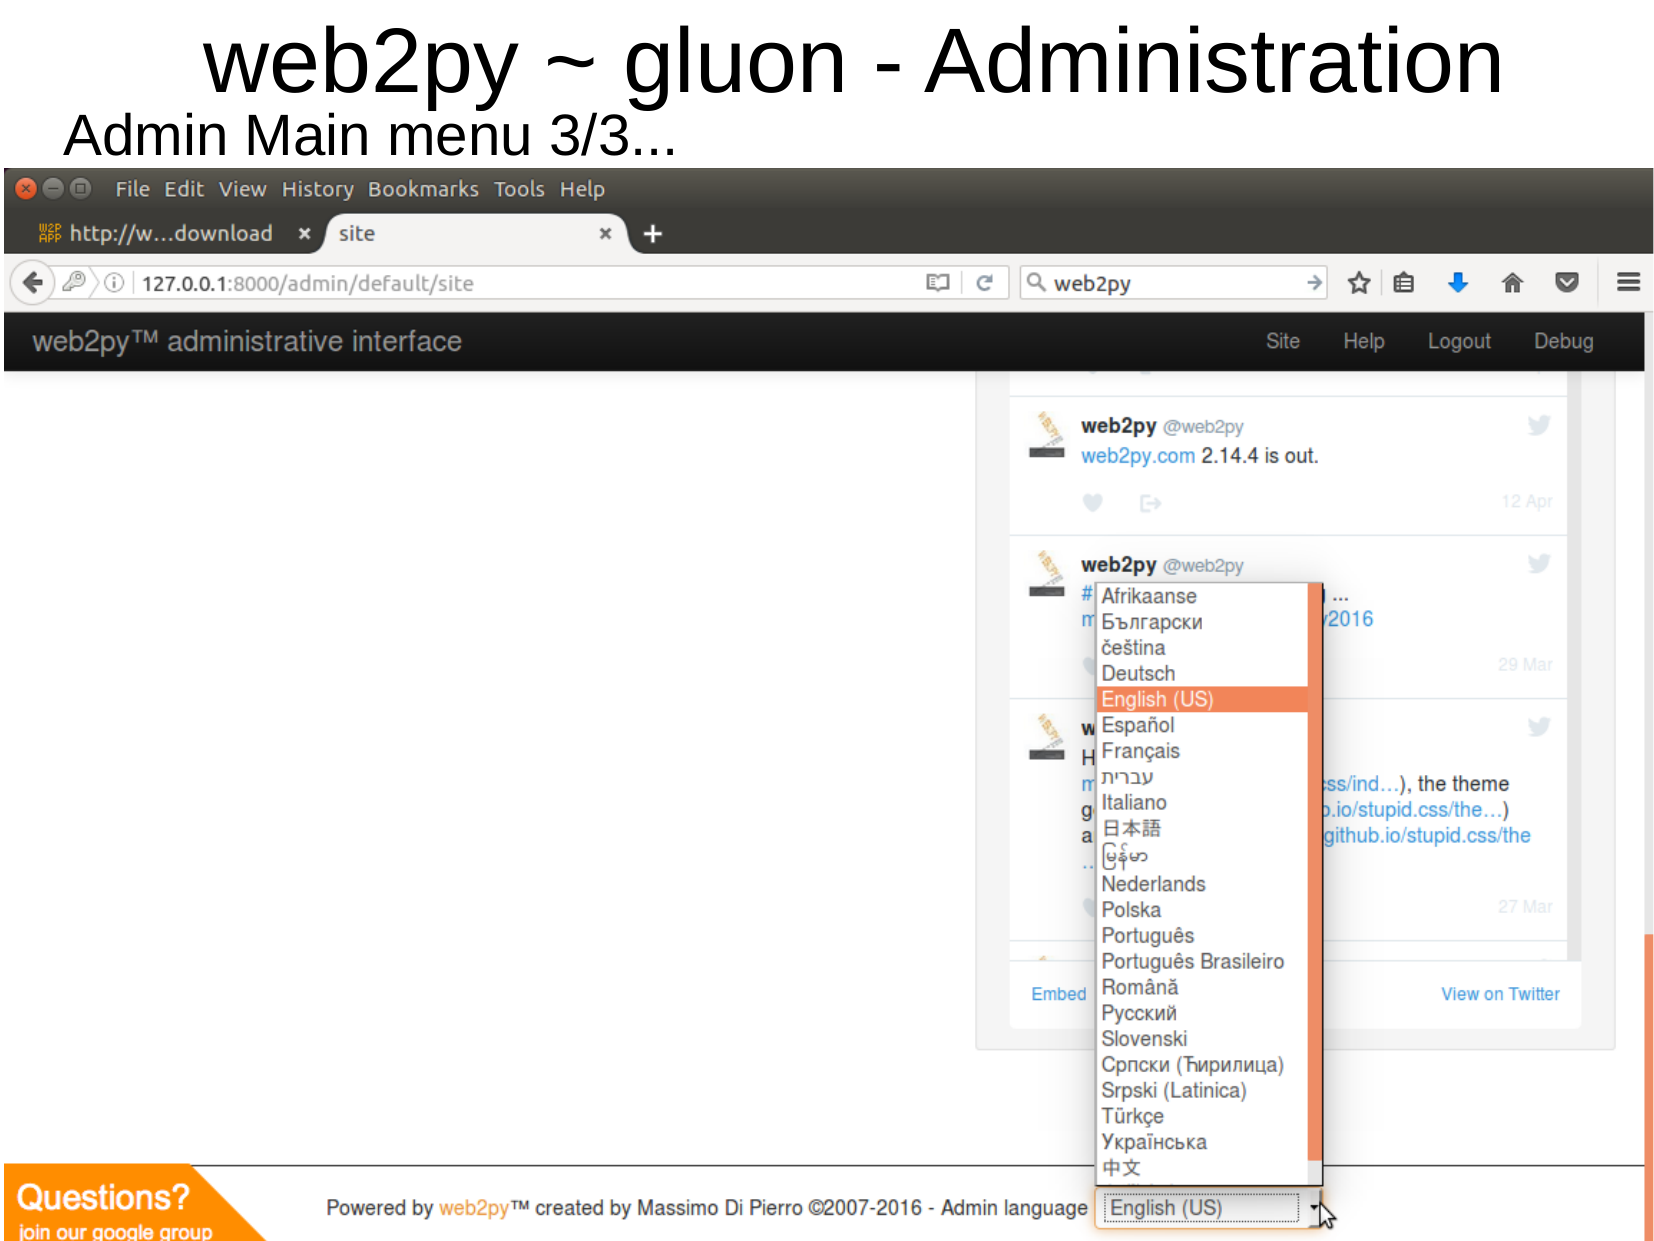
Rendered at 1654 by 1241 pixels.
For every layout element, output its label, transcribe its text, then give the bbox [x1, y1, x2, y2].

picture [4, 168, 1654, 1241]
title web2py ~ gluon - Administration [111, 9, 1600, 102]
title Admin Main menu 3/3... [63, 102, 1627, 168]
